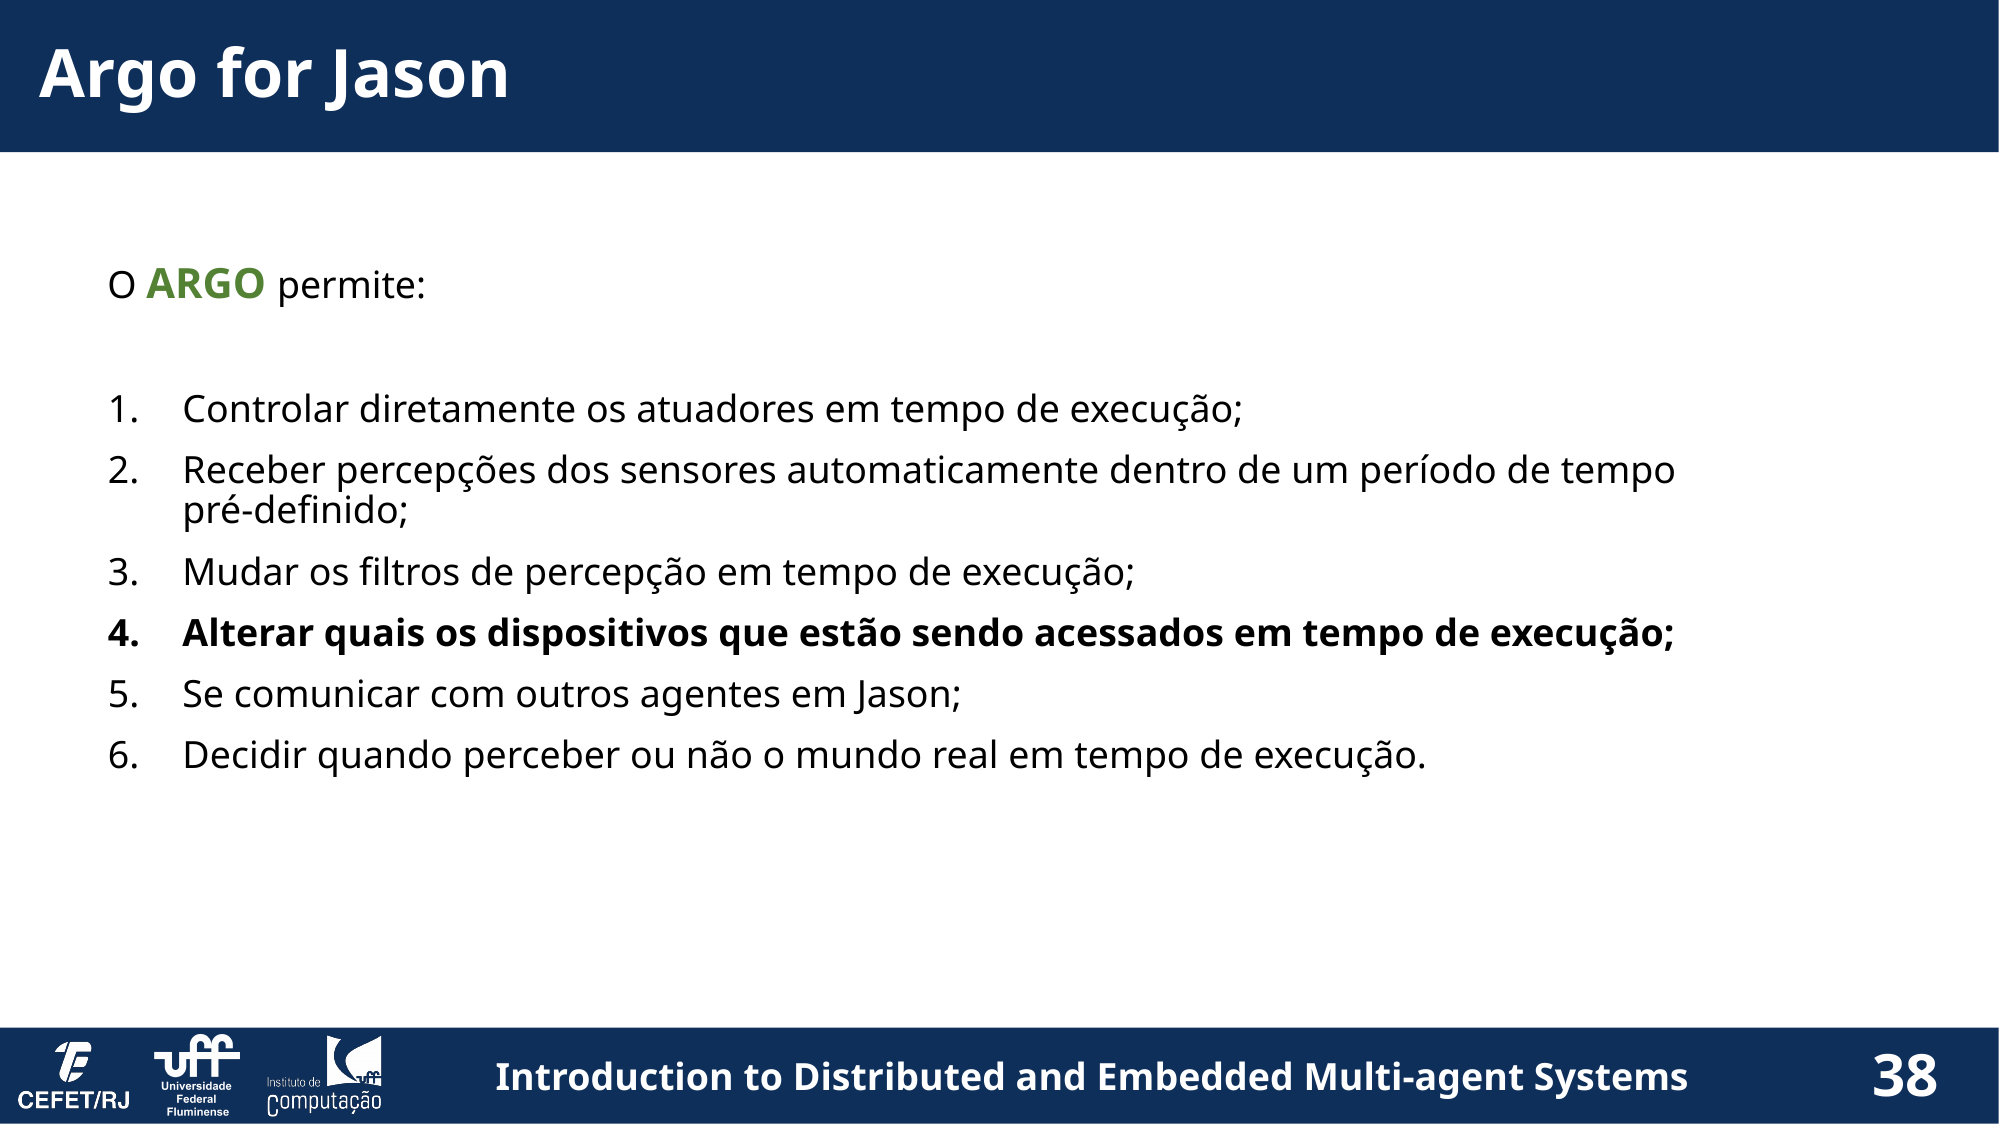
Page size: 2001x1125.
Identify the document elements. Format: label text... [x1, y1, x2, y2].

picture [265, 1033, 383, 1117]
picture [153, 1033, 241, 1121]
picture [18, 1021, 129, 1125]
text_box O ARGO permite: Controlar diretamente os atuadores em tempo de execução; Receber percepções dos sensores automaticamente dentro de um período de tempo pré-definido; Mudar os filtros de percepção em tempo de execução; Alterar quais os dispositivos que estão sendo acessados em tempo de execução; Se comunicar com outros agentes em Jason; Decidir quando perceber ou não o mundo real em tempo de execução. [92, 255, 1739, 1029]
text_box Argo for Jason [25, 23, 1999, 119]
